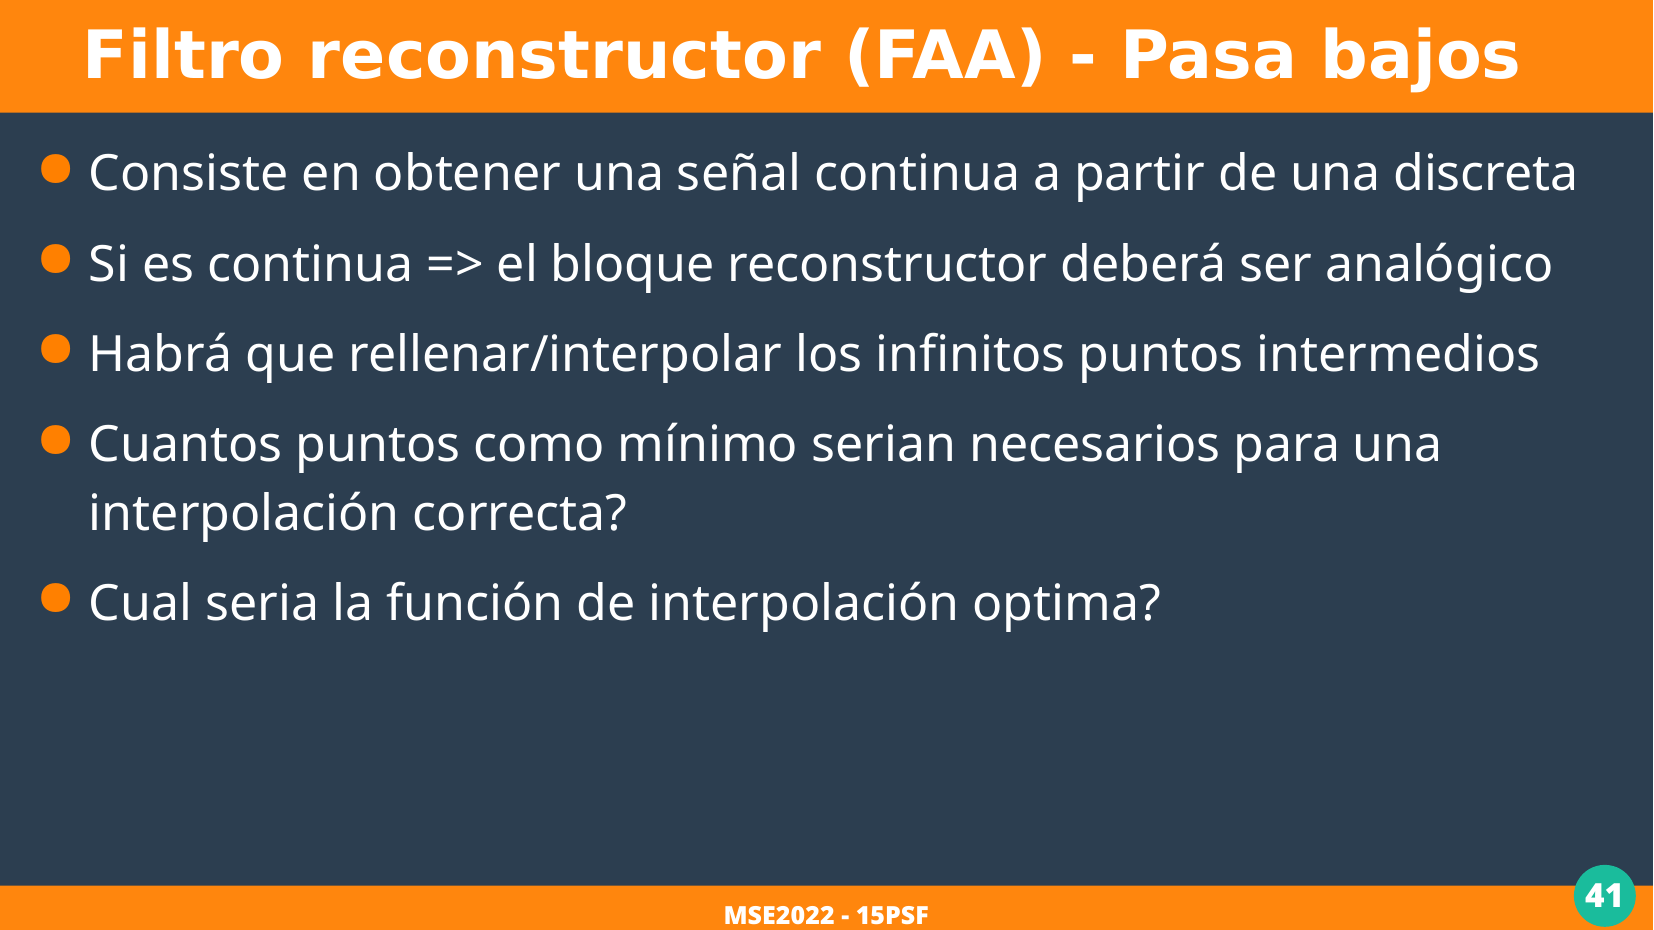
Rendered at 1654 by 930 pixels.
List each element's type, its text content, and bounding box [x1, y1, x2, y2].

list Consiste en obtener una señal continua a partir de una discreta Si es continua => el bloque reconstructor deberá ser analógico Habrá que rellenar/interpolar los infinitos puntos intermedios Cuantos puntos como mínimo serian necesarios para una interpolación correcta? Cual seria la función de interpolación optima? [18, 137, 1648, 863]
title Filtro reconstructor (FAA) - Pasa bajos [0, 16, 1653, 113]
